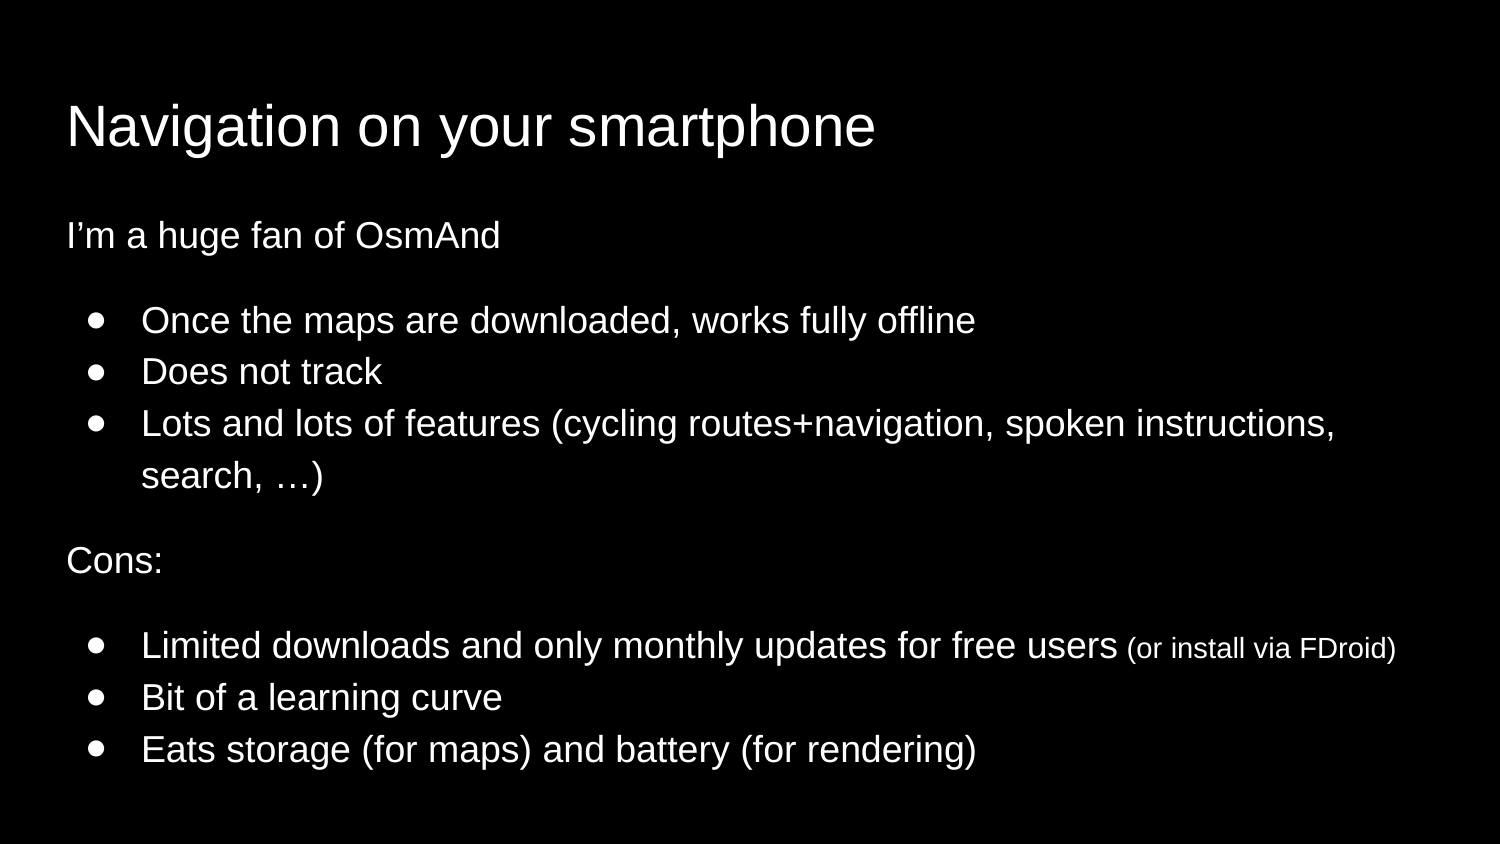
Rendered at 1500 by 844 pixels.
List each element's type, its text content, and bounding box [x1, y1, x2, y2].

title Navigation on your smartphone [51, 72, 1449, 167]
list I’m a huge fan of OsmAnd Once the maps are downloaded, works fully offline Does not track Lots and lots of features (cycling routes+navigation, spoken instructions, search, …) Cons: Limited downloads and only monthly updates for free users (or install via FDroid) Bit of a learning curve Eats storage (for maps) and battery (for rendering) [51, 189, 1449, 750]
